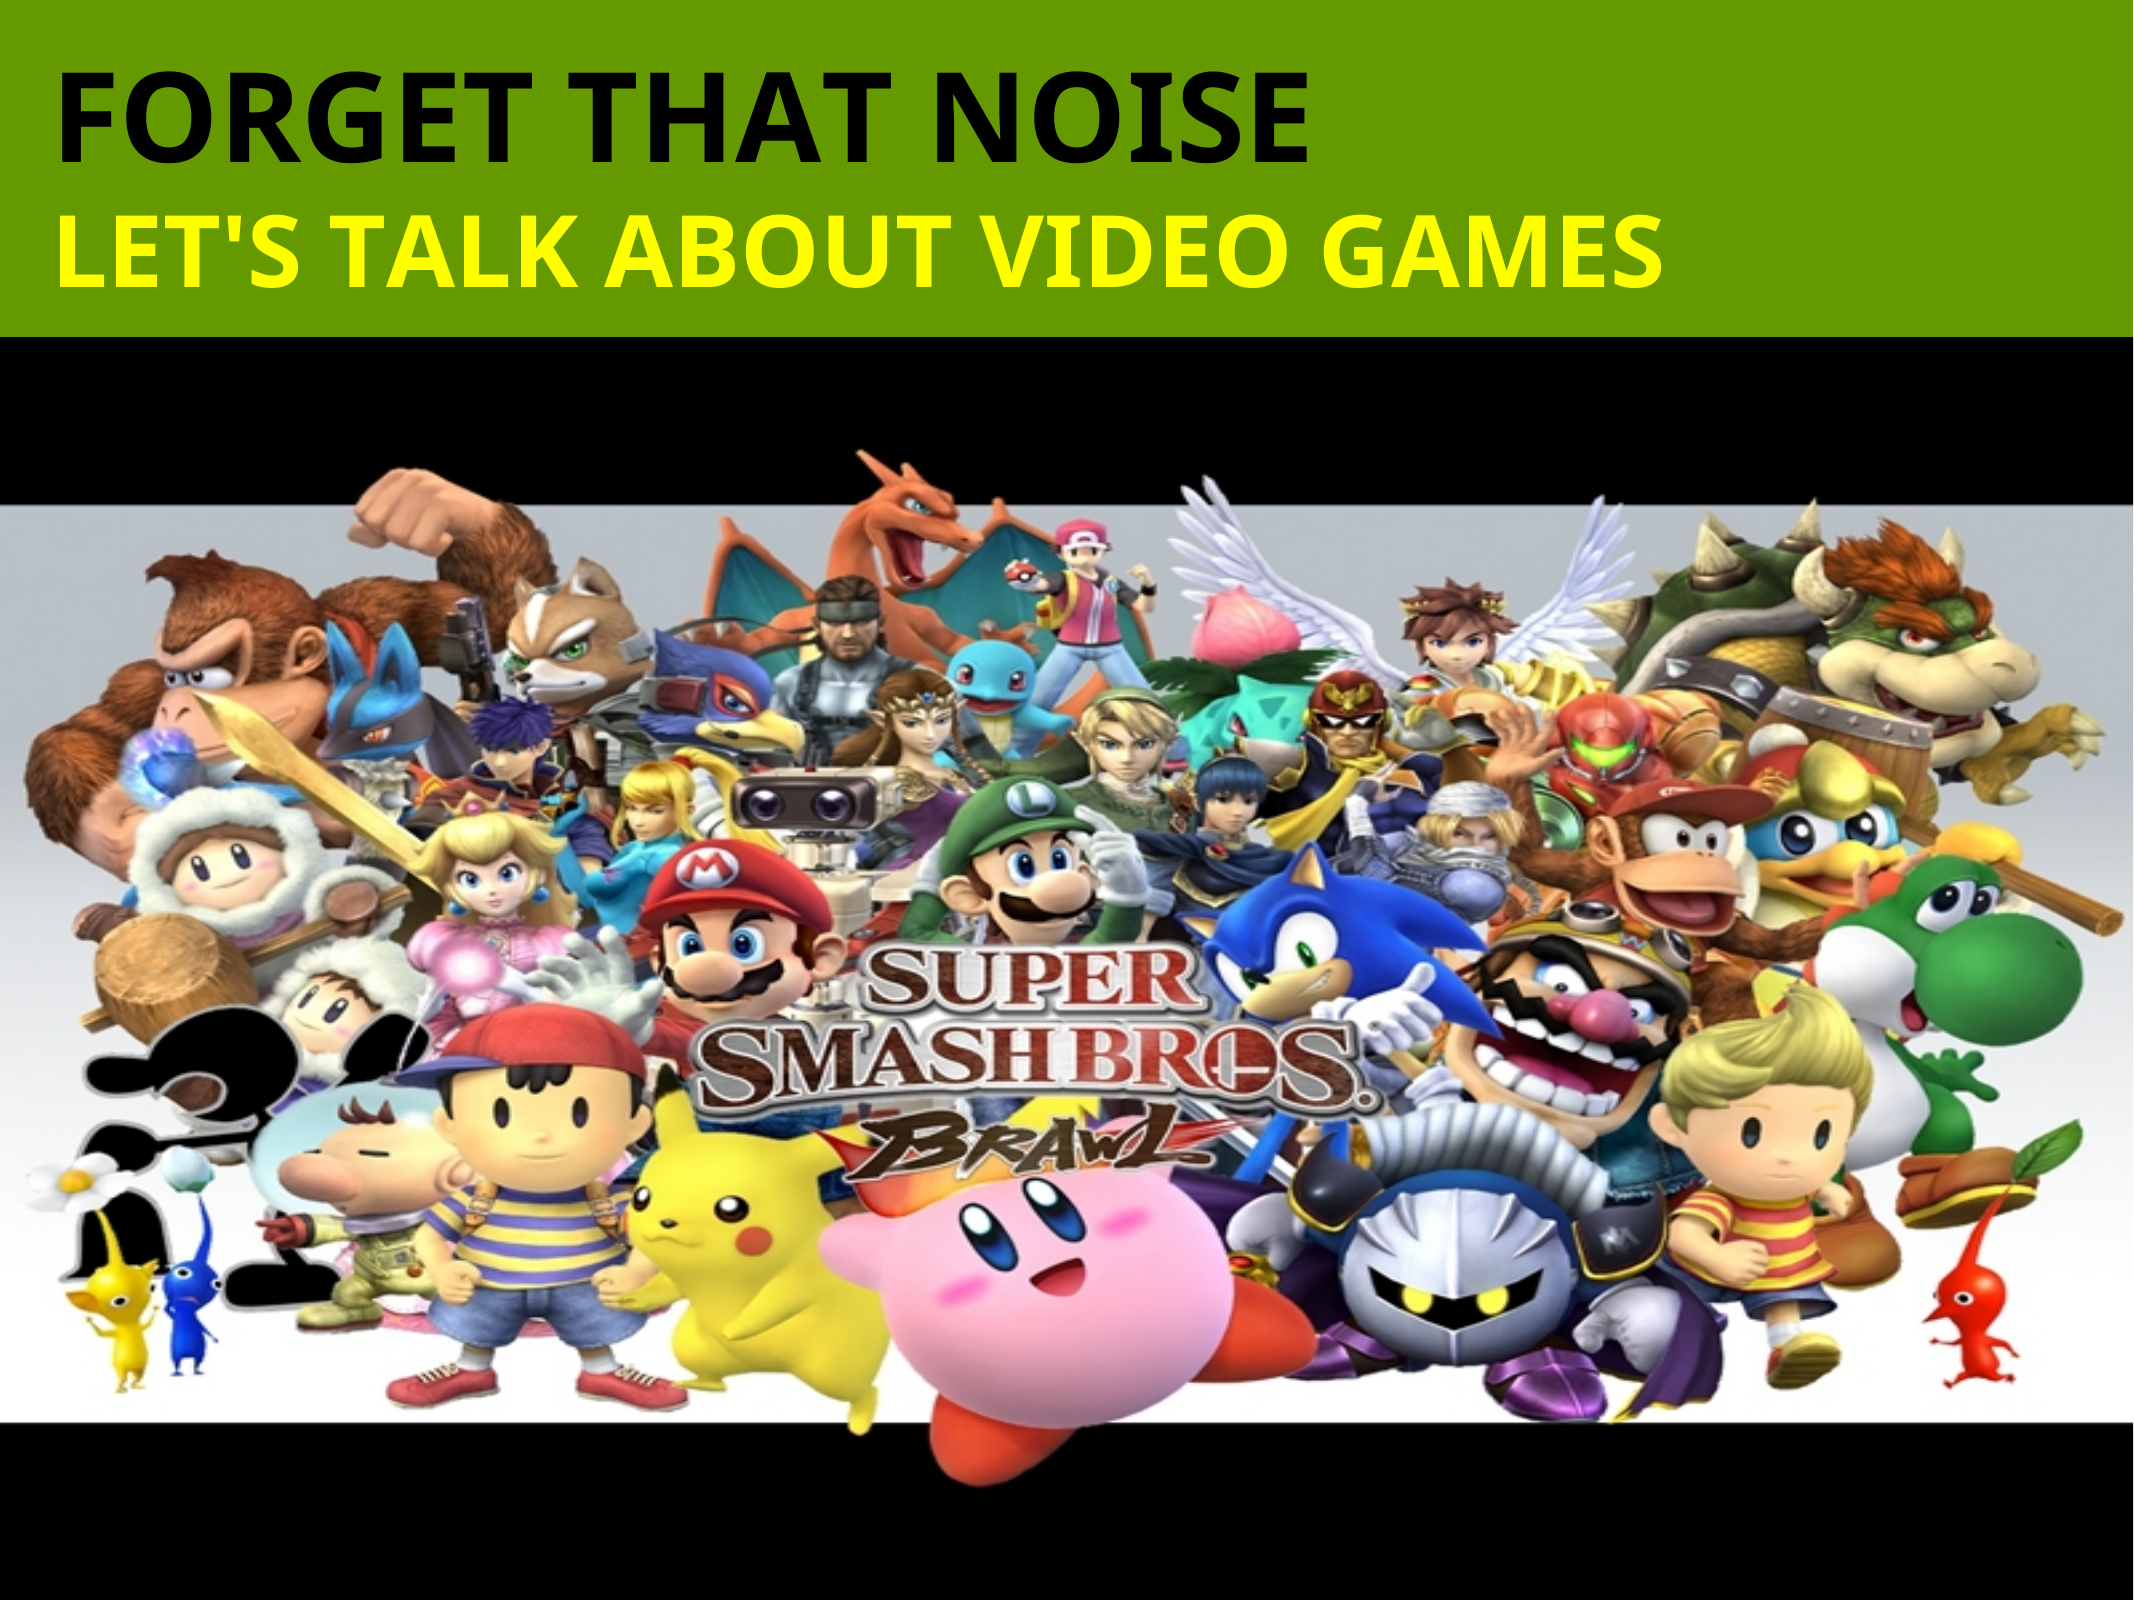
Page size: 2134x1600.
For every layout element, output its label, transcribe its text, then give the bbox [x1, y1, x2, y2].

picture [0, 337, 2134, 1600]
text_box FORGET THAT NOISE LET'S TALK ABOUT VIDEO GAMES [41, 37, 2063, 337]
